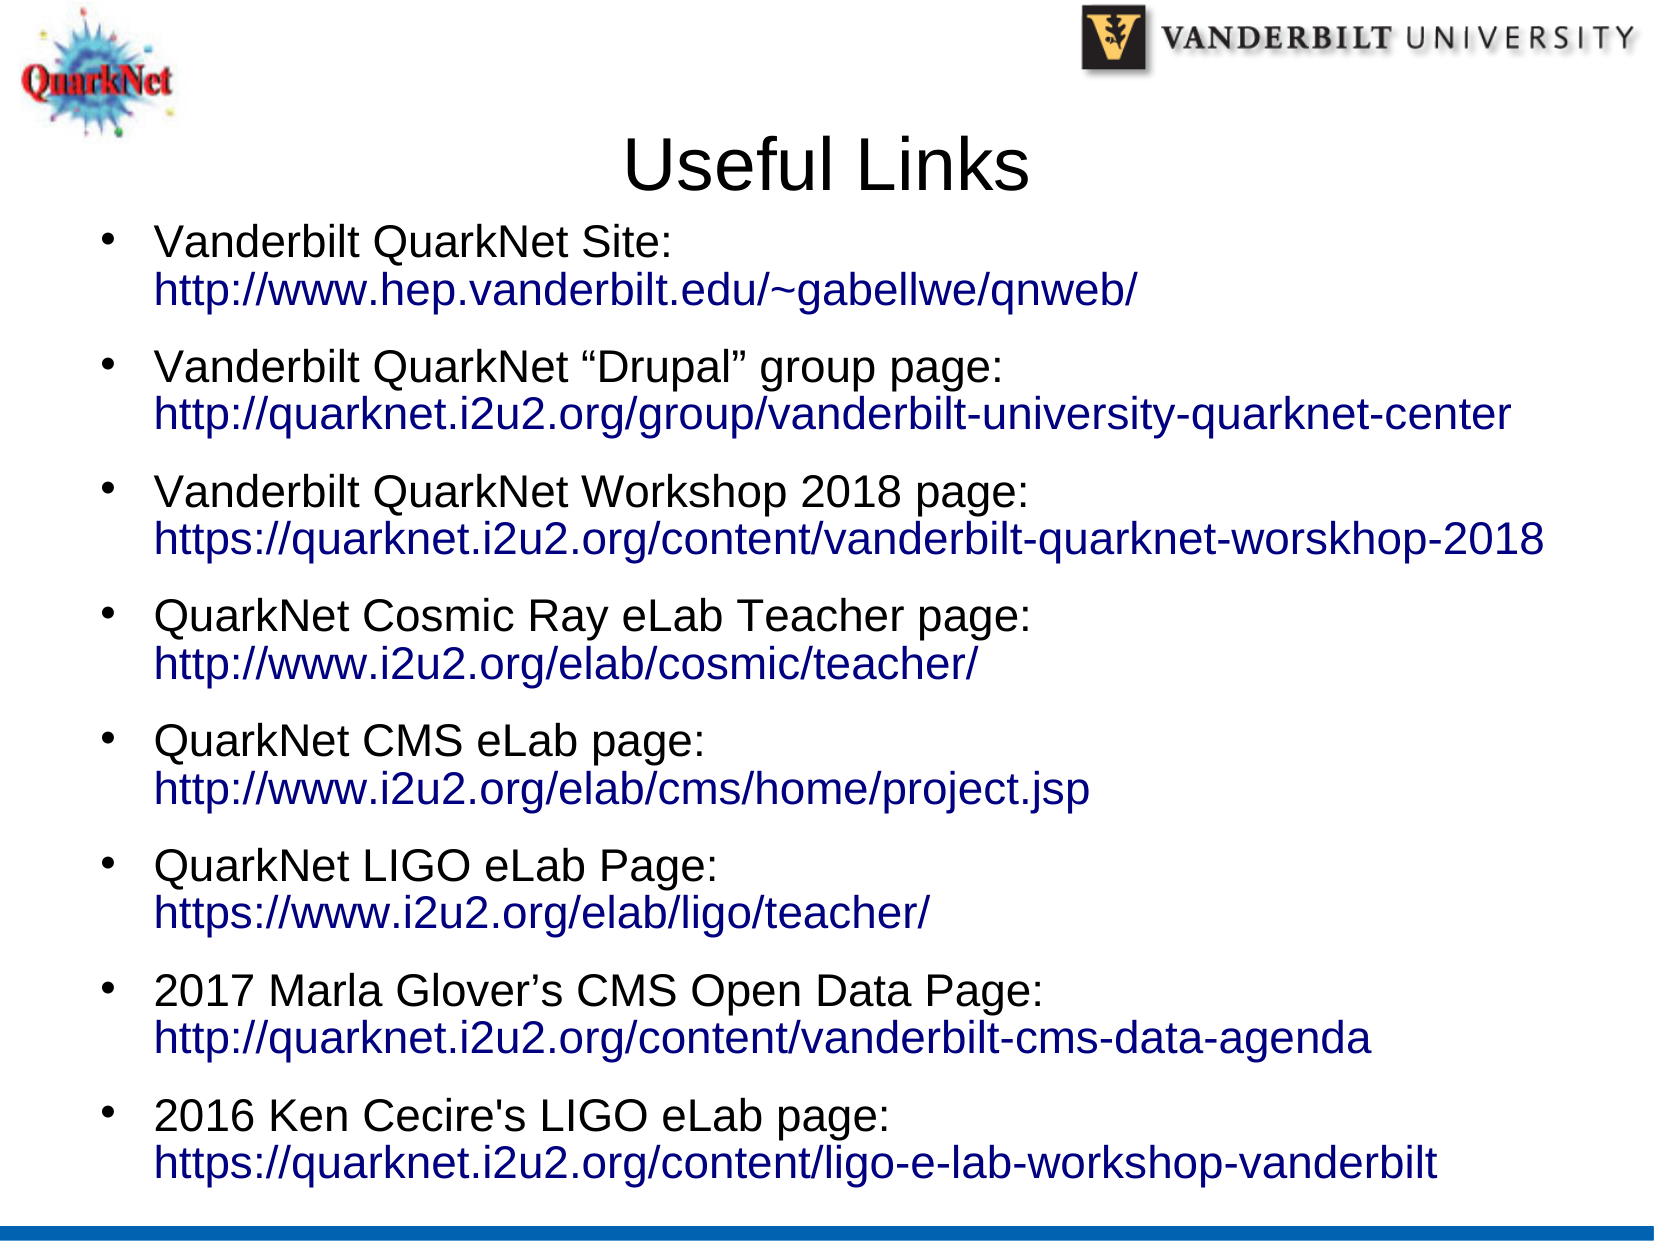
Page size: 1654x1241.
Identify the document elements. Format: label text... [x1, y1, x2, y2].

list Vanderbilt QuarkNet Site: http://www.hep.vanderbilt.edu/~gabellwe/qnweb/ Vanderbilt QuarkNet “Drupal” group page: http://quarknet.i2u2.org/group/vanderbilt-university-quarknet-center Vanderbilt QuarkNet Workshop 2018 page:https://quarknet.i2u2.org/content/vanderbilt-quarknet-worskhop-2018 QuarkNet Cosmic Ray eLab Teacher page: http://www.i2u2.org/elab/cosmic/teacher/ QuarkNet CMS eLab page: http://www.i2u2.org/elab/cms/home/project.jsp QuarkNet LIGO eLab Page: https://www.i2u2.org/elab/ligo/teacher/ 2017 Marla Glover’s CMS Open Data Page: http://quarknet.i2u2.org/content/vanderbilt-cms-data-agenda 2016 Ken Cecire's LIGO eLab page: https://quarknet.i2u2.org/content/ligo-e-lab-workshop-vanderbilt [82, 219, 1571, 1241]
picture [1078, 1, 1649, 85]
picture [4, 1, 188, 152]
title Useful Links [121, 83, 1534, 219]
